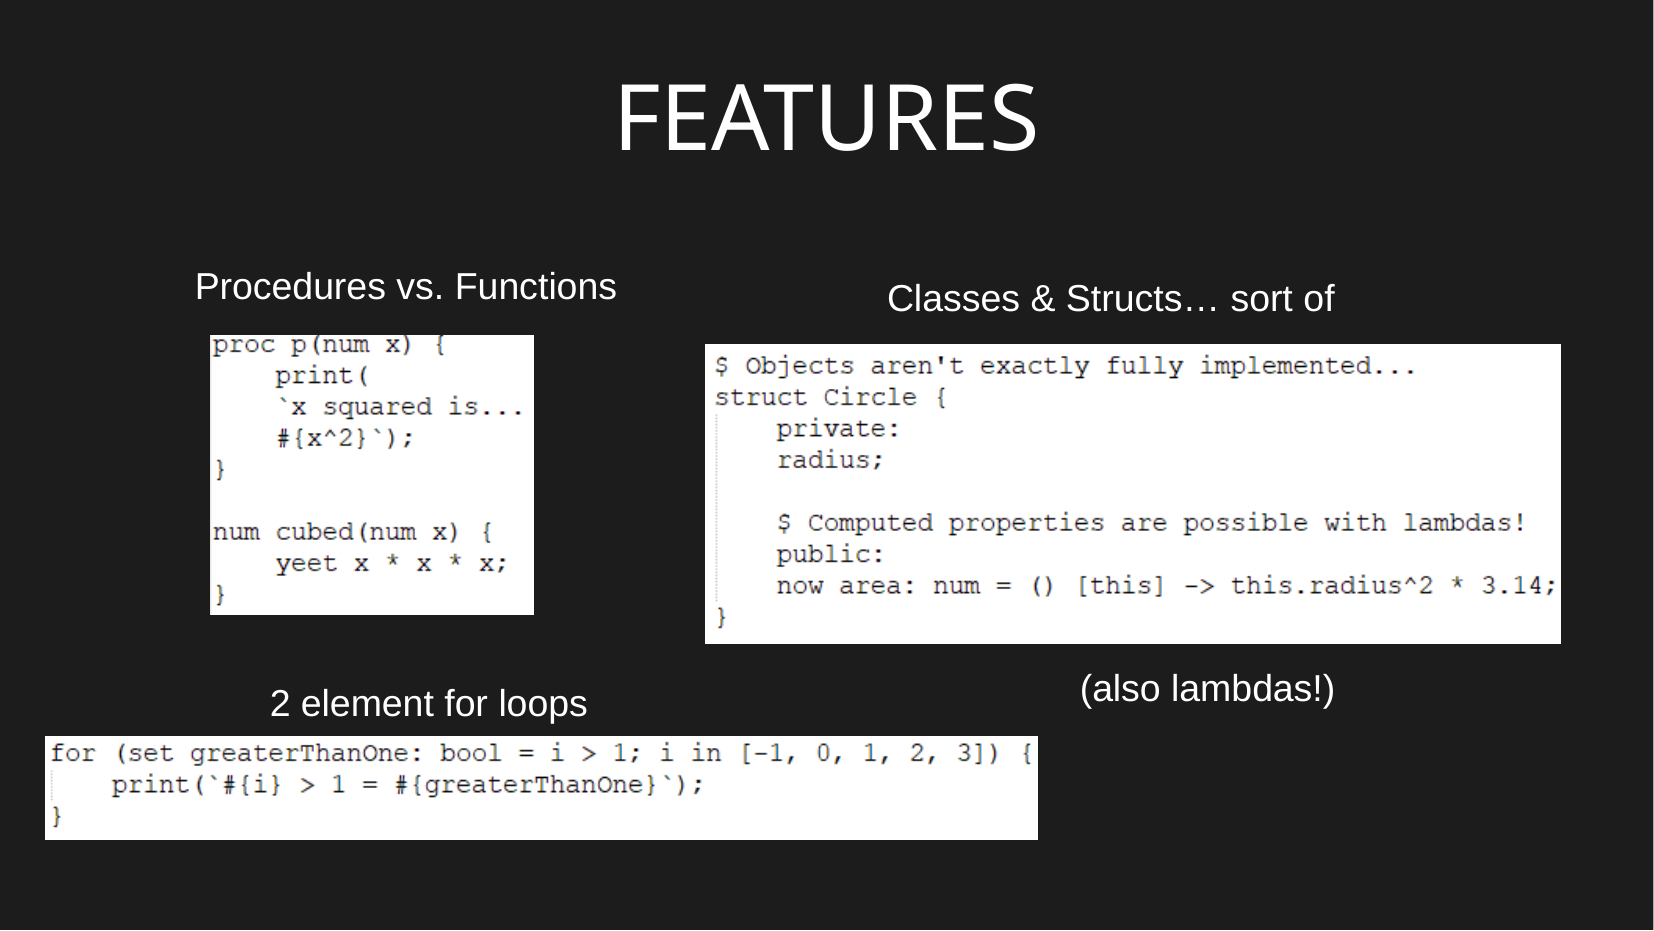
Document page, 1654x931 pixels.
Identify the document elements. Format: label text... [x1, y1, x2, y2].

picture [210, 335, 534, 616]
text_box (also lambdas!) [1065, 660, 1351, 717]
text_box Classes & Structs… sort of [872, 270, 1351, 327]
text_box Procedures vs. Functions [180, 258, 633, 316]
picture [45, 736, 1038, 841]
picture [705, 344, 1561, 644]
text_box 2 element for loops [255, 675, 603, 732]
title FEATURES [82, 37, 1571, 193]
